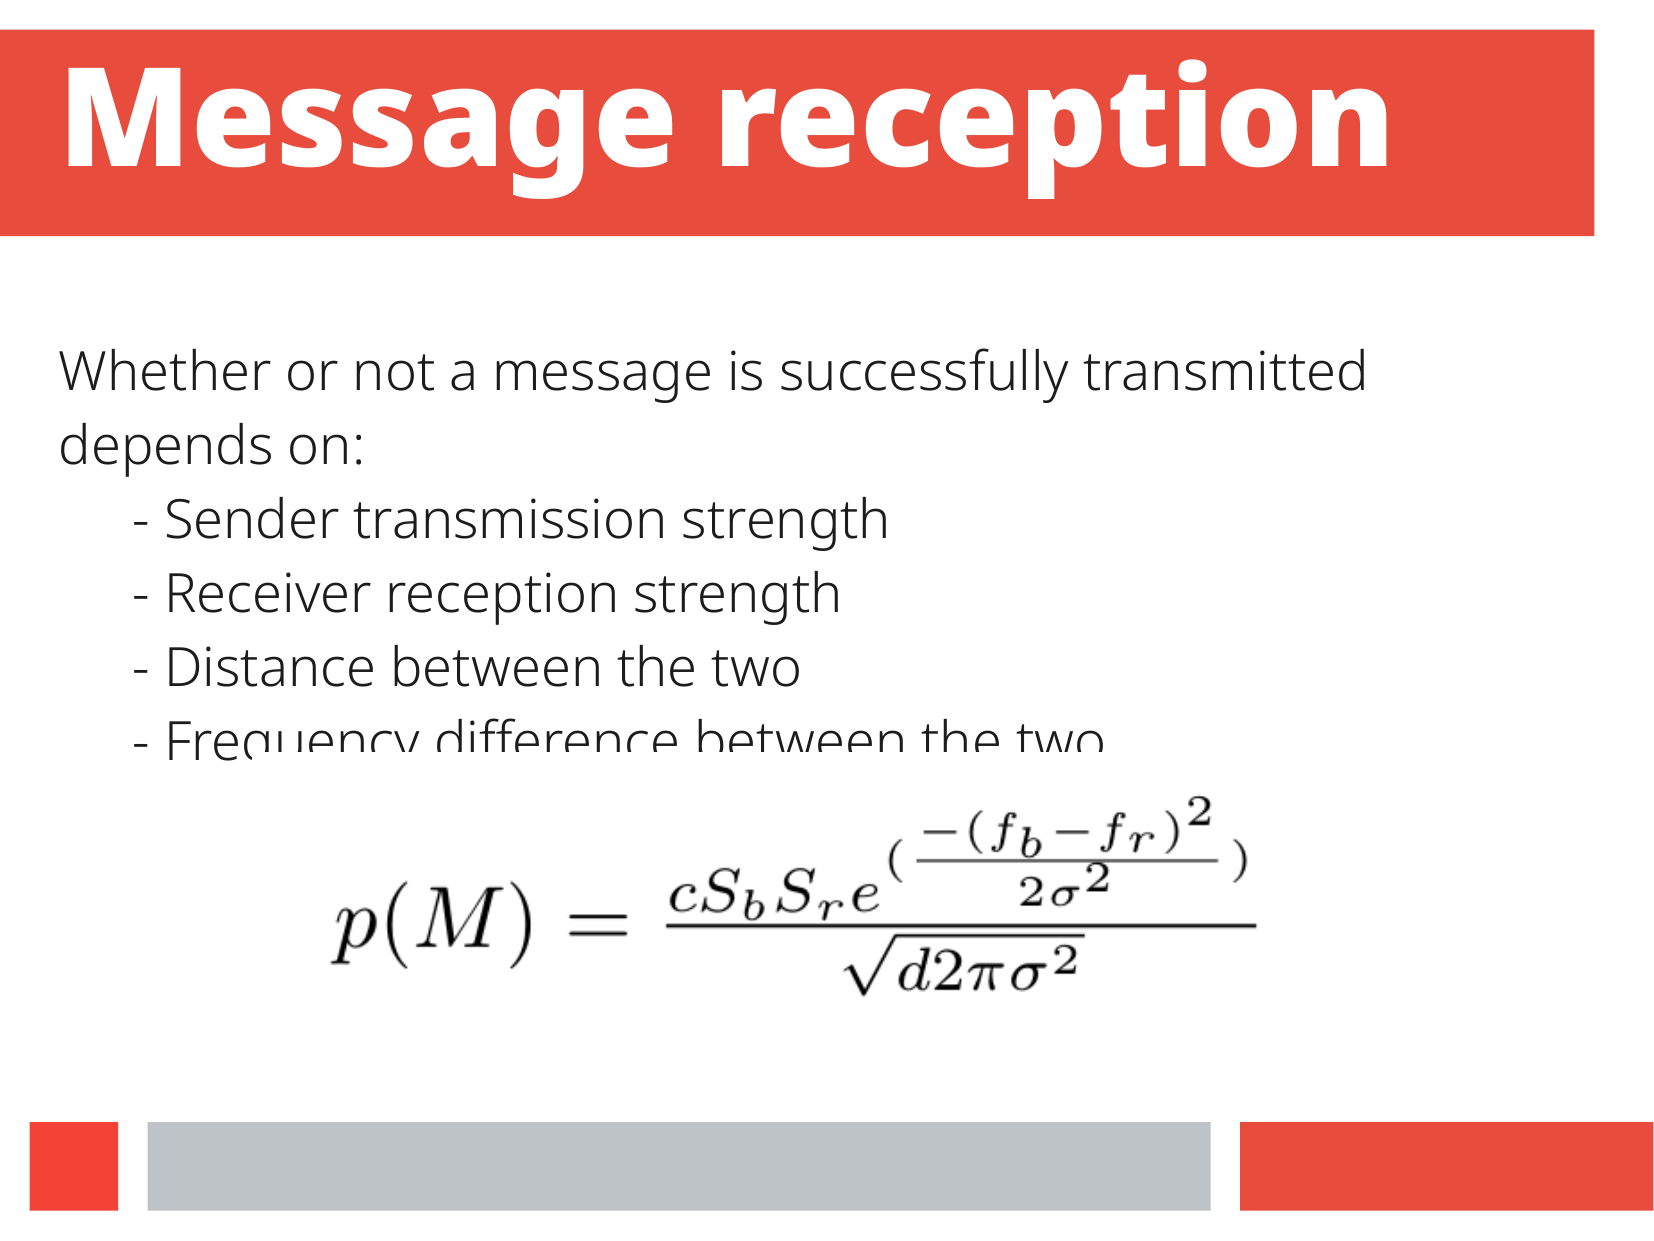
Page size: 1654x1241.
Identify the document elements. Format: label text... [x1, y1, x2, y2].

picture [252, 752, 1312, 1087]
subtitle Whether or not a message is successfully transmitted depends on: - Sender transmission strength - Receiver reception strength - Distance between the two - Frequency difference between the two [59, 332, 1565, 1086]
title Message reception [59, 46, 1595, 207]
